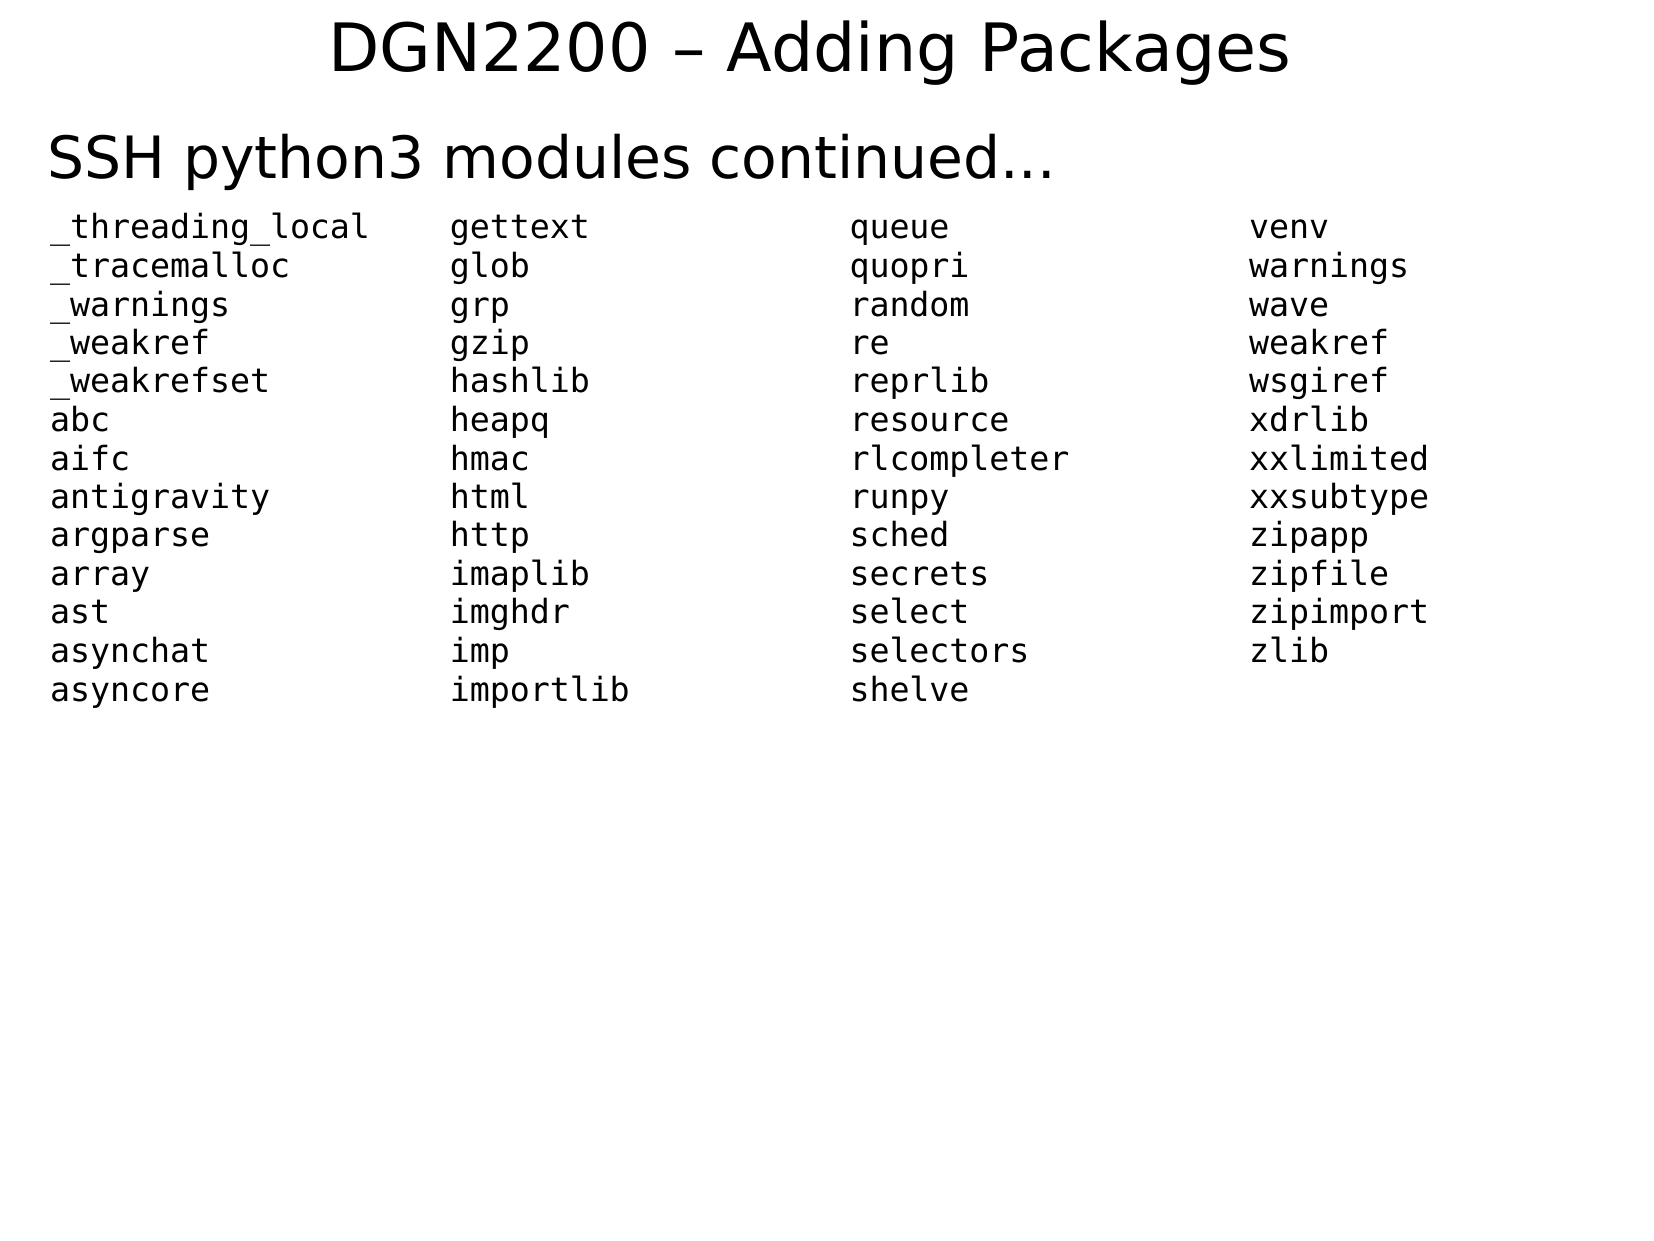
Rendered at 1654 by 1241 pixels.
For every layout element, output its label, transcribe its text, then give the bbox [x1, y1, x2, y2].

text_box _threading_local gettext queue venv _tracemalloc glob quopri warnings _warnings grp random wave _weakref gzip re weakref _weakrefset hashlib reprlib wsgiref abc heapq resource xdrlib aifc hmac rlcompleter xxlimited antigravity html runpy xxsubtype argparse http sched zipapp array imaplib secrets zipfile ast imghdr select zipimport asynchat imp selectors zlib asyncore importlib shelve [35, 200, 1654, 755]
text_box SSH python3 modules continued... [47, 118, 1630, 198]
title DGN2200 – Adding Packages [0, 0, 1642, 98]
